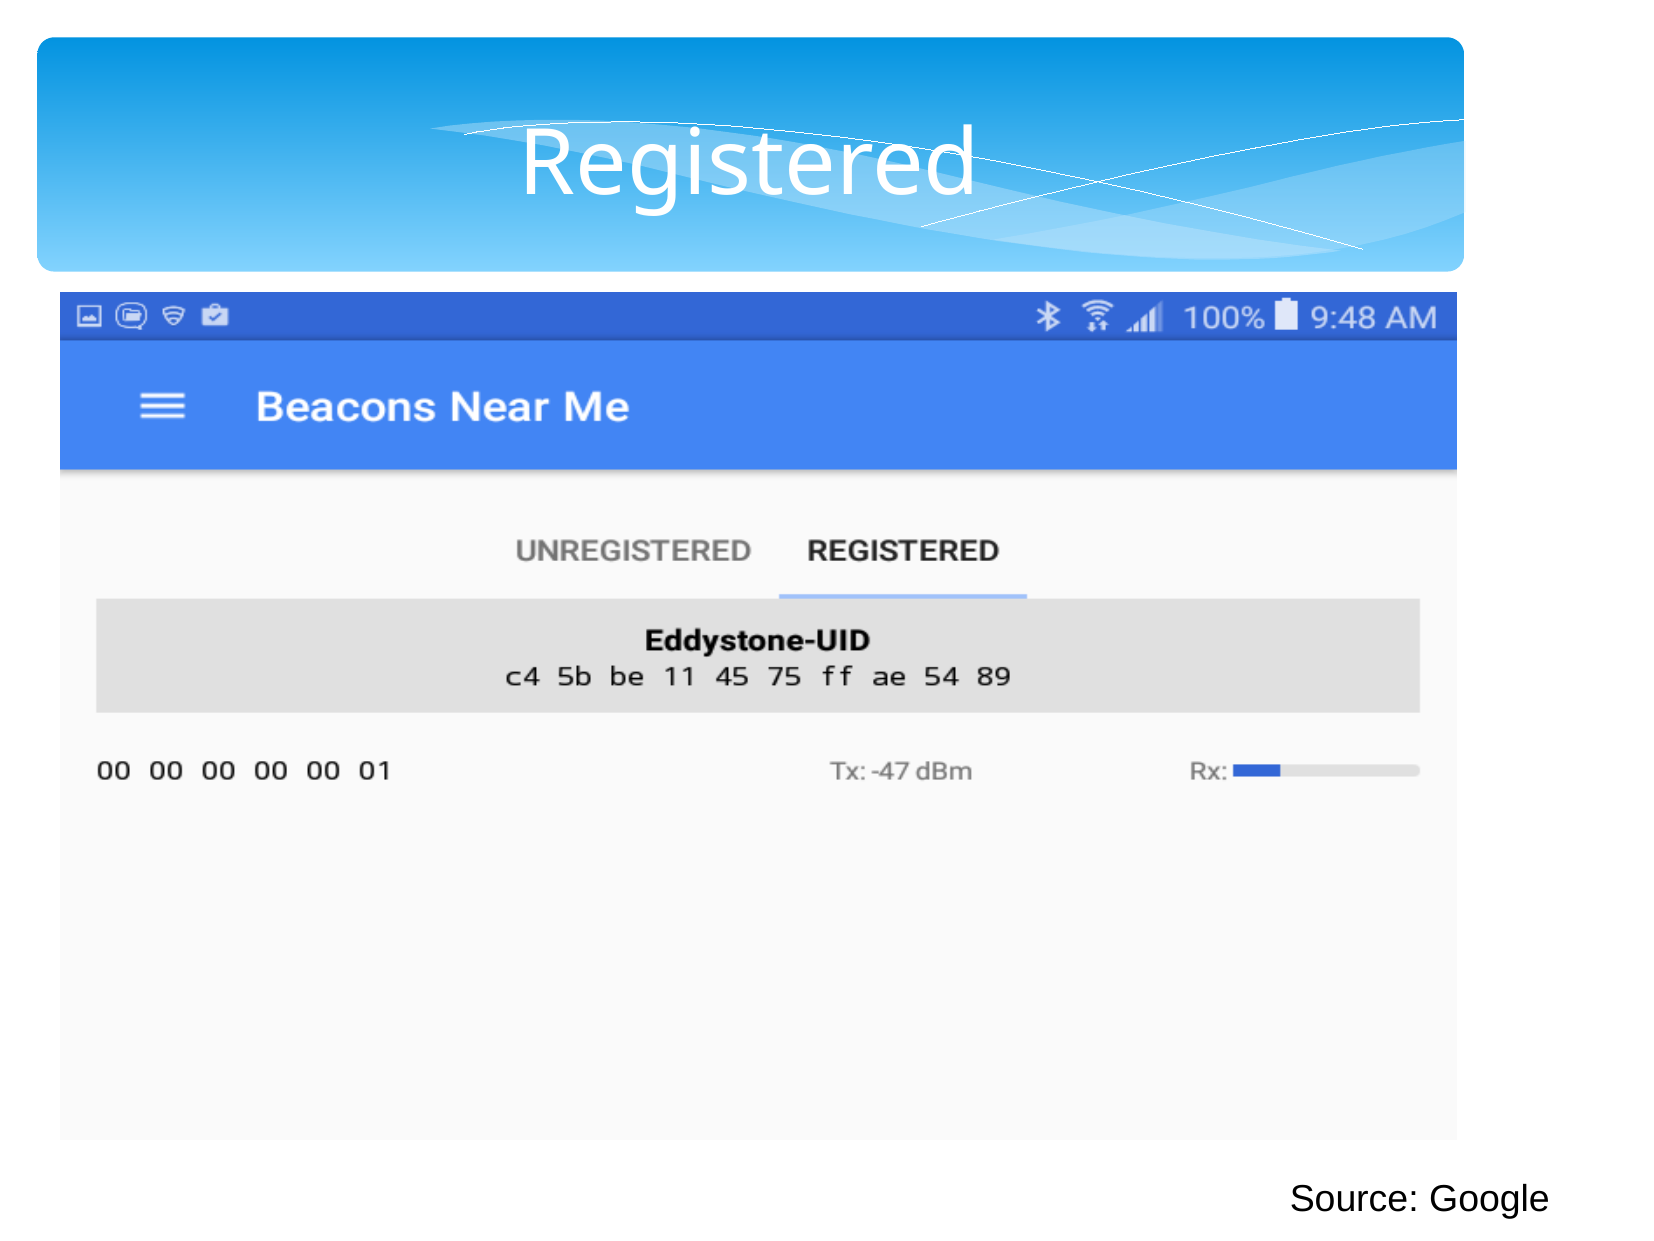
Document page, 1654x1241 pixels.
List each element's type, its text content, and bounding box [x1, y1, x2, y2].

picture [60, 292, 1457, 1141]
title Registered [74, 55, 1425, 261]
text_box Source: Google [1274, 1170, 1605, 1232]
